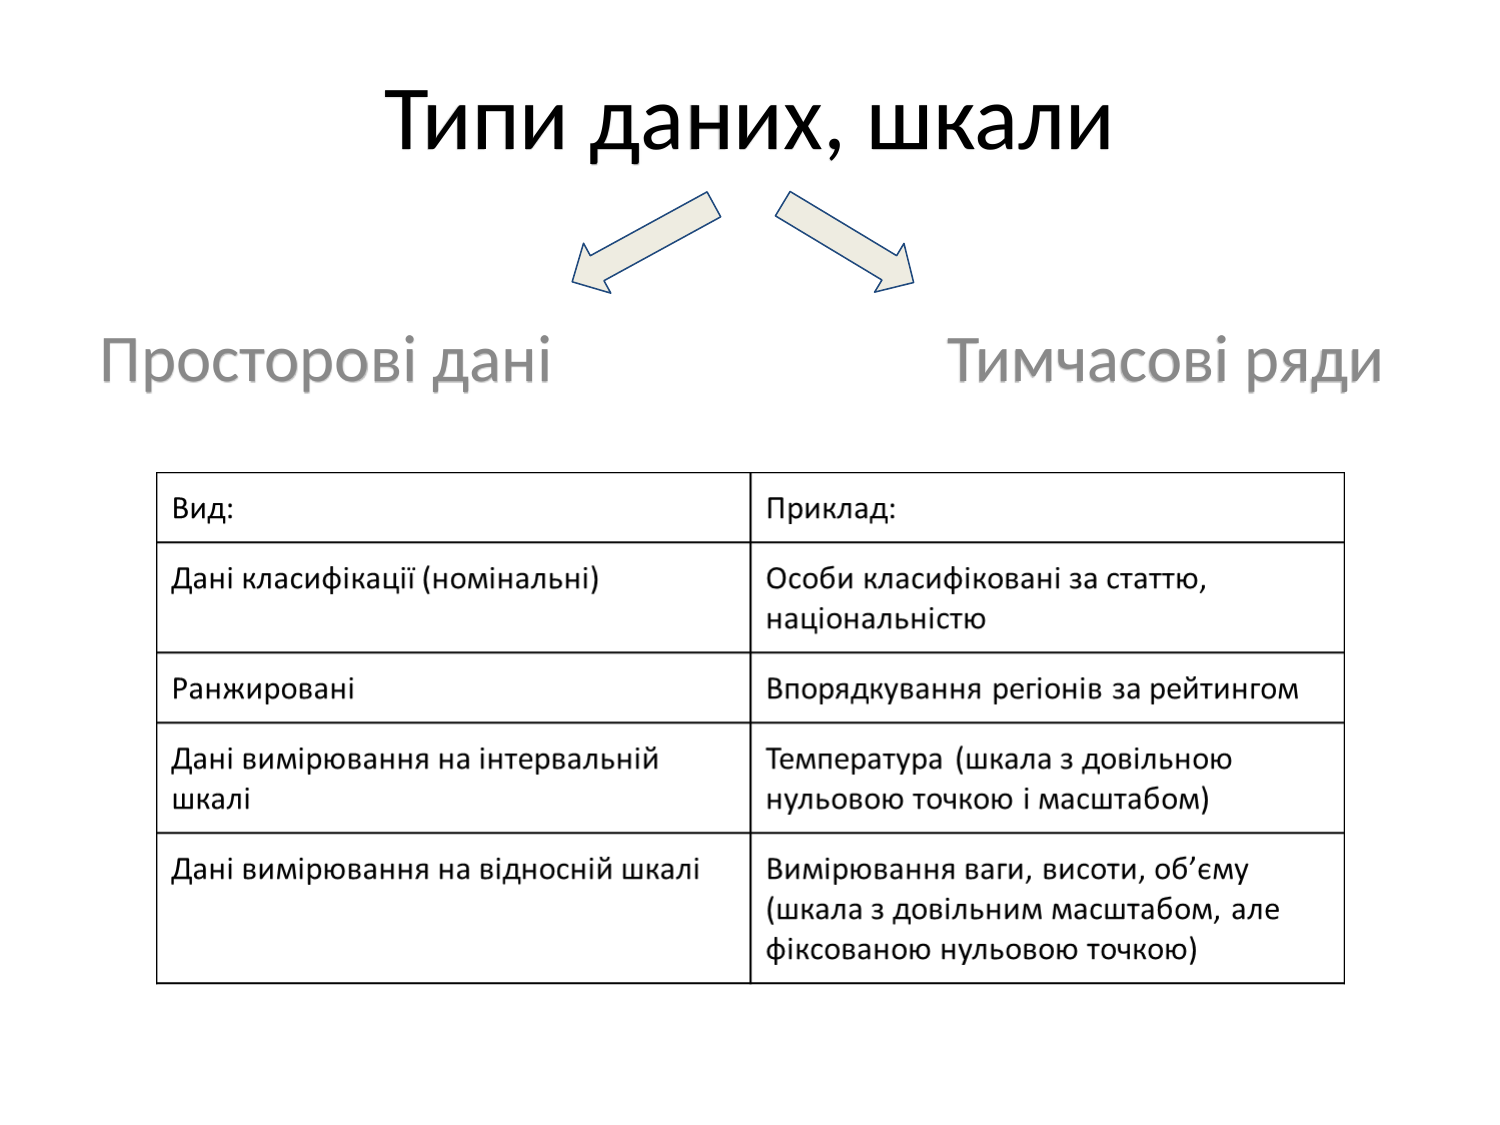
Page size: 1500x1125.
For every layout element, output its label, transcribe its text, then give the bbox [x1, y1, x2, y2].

title Типи даних, шкали [51, 29, 1449, 183]
text_box [572, 191, 721, 294]
subtitle Просторові дані [76, 299, 578, 474]
subtitle Тимчасові ряди [915, 299, 1417, 474]
picture [156, 472, 1345, 989]
text_box [775, 191, 914, 293]
